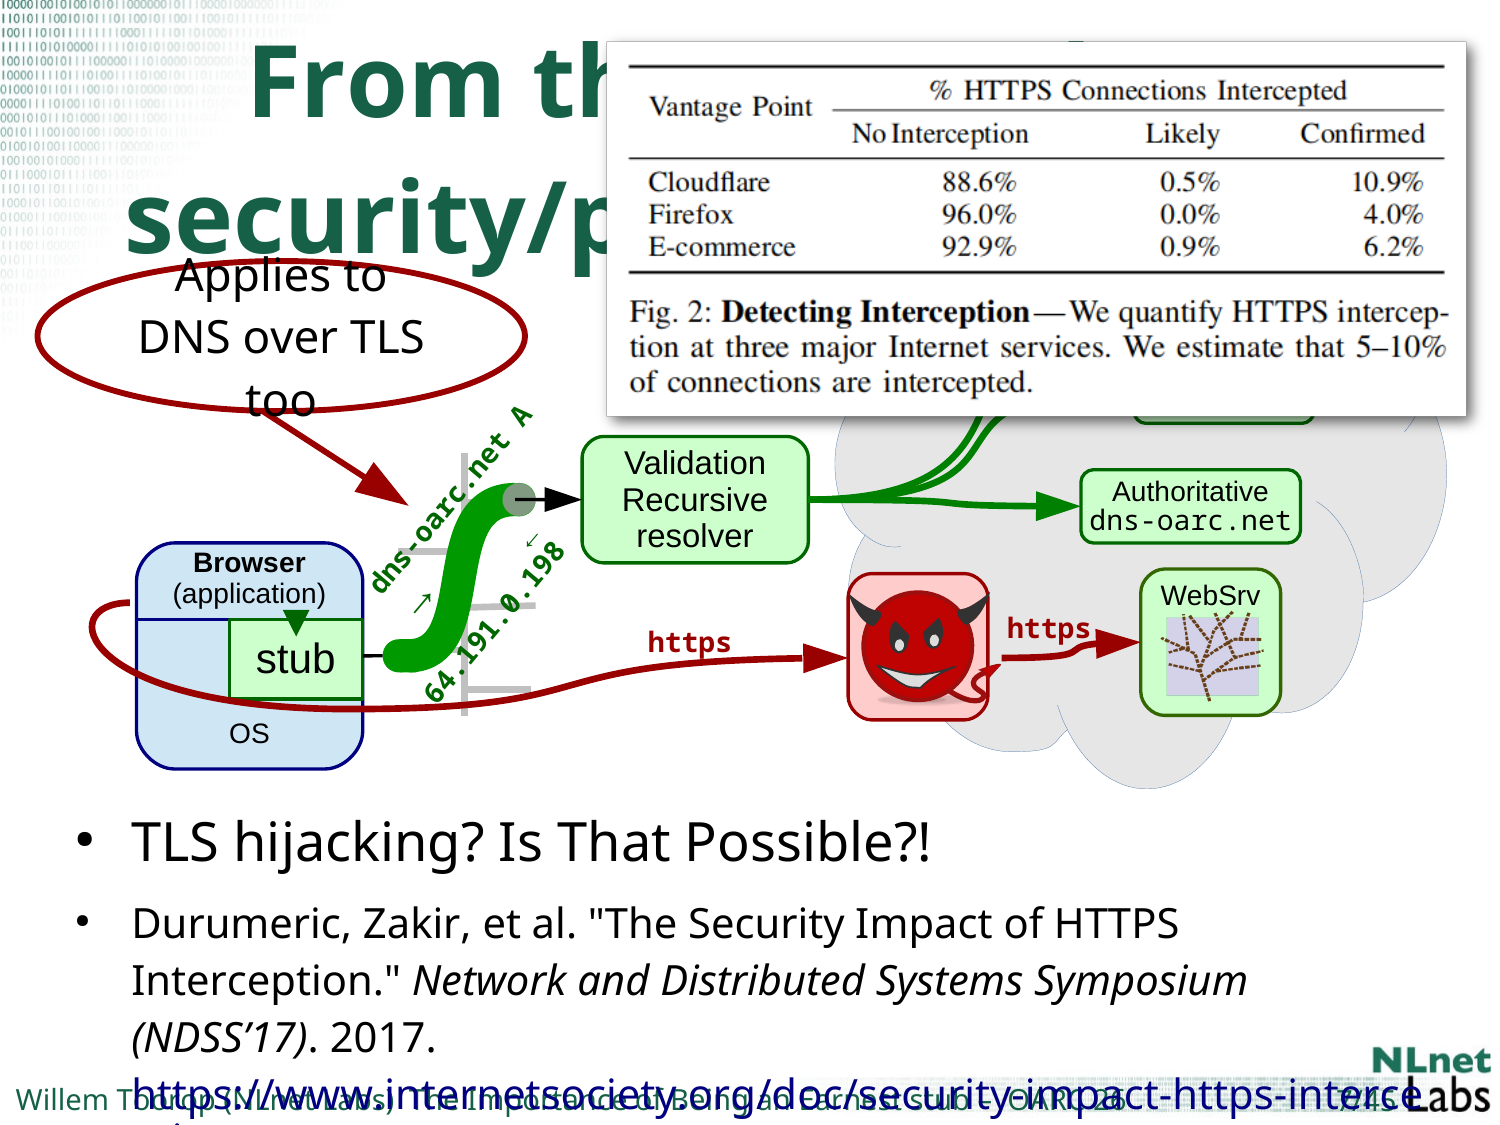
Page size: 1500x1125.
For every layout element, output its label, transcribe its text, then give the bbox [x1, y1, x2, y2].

picture [774, 1037, 1492, 1124]
picture [816, 1088, 828, 1094]
picture [1072, 1091, 1078, 1108]
picture [1107, 1089, 1114, 1096]
picture [1235, 1089, 1248, 1106]
picture [957, 1096, 966, 1108]
picture [1346, 1099, 1357, 1106]
picture [884, 1089, 894, 1096]
picture [777, 1089, 789, 1104]
title From the ground-up security/privacy [75, 31, 592, 263]
picture [852, 1088, 863, 1106]
picture [803, 1090, 816, 1106]
picture [0, 0, 1492, 789]
picture [928, 1088, 940, 1106]
picture [818, 1102, 825, 1108]
picture [1081, 1089, 1094, 1106]
picture [1069, 1088, 1078, 1093]
picture [1369, 1093, 1374, 1104]
picture [777, 1096, 785, 1106]
picture [1349, 1089, 1356, 1096]
picture [883, 1099, 894, 1106]
picture [957, 1088, 968, 1098]
picture [1405, 1089, 1417, 1096]
list TLS hijacking? Is That Possible?! Durumeric, Zakir, et al. "The Security Impact of HTTPS Interception." Network and Distributed Systems Symposium (NDSS’17). 2017. https://www.internetsociety.org/doc/security-impact-https-interception [75, 803, 1425, 1088]
picture [1012, 1091, 1025, 1108]
text_box Applies to DNS over TLS too [37, 261, 526, 412]
picture [995, 1088, 1007, 1105]
picture [1031, 1088, 1039, 1106]
